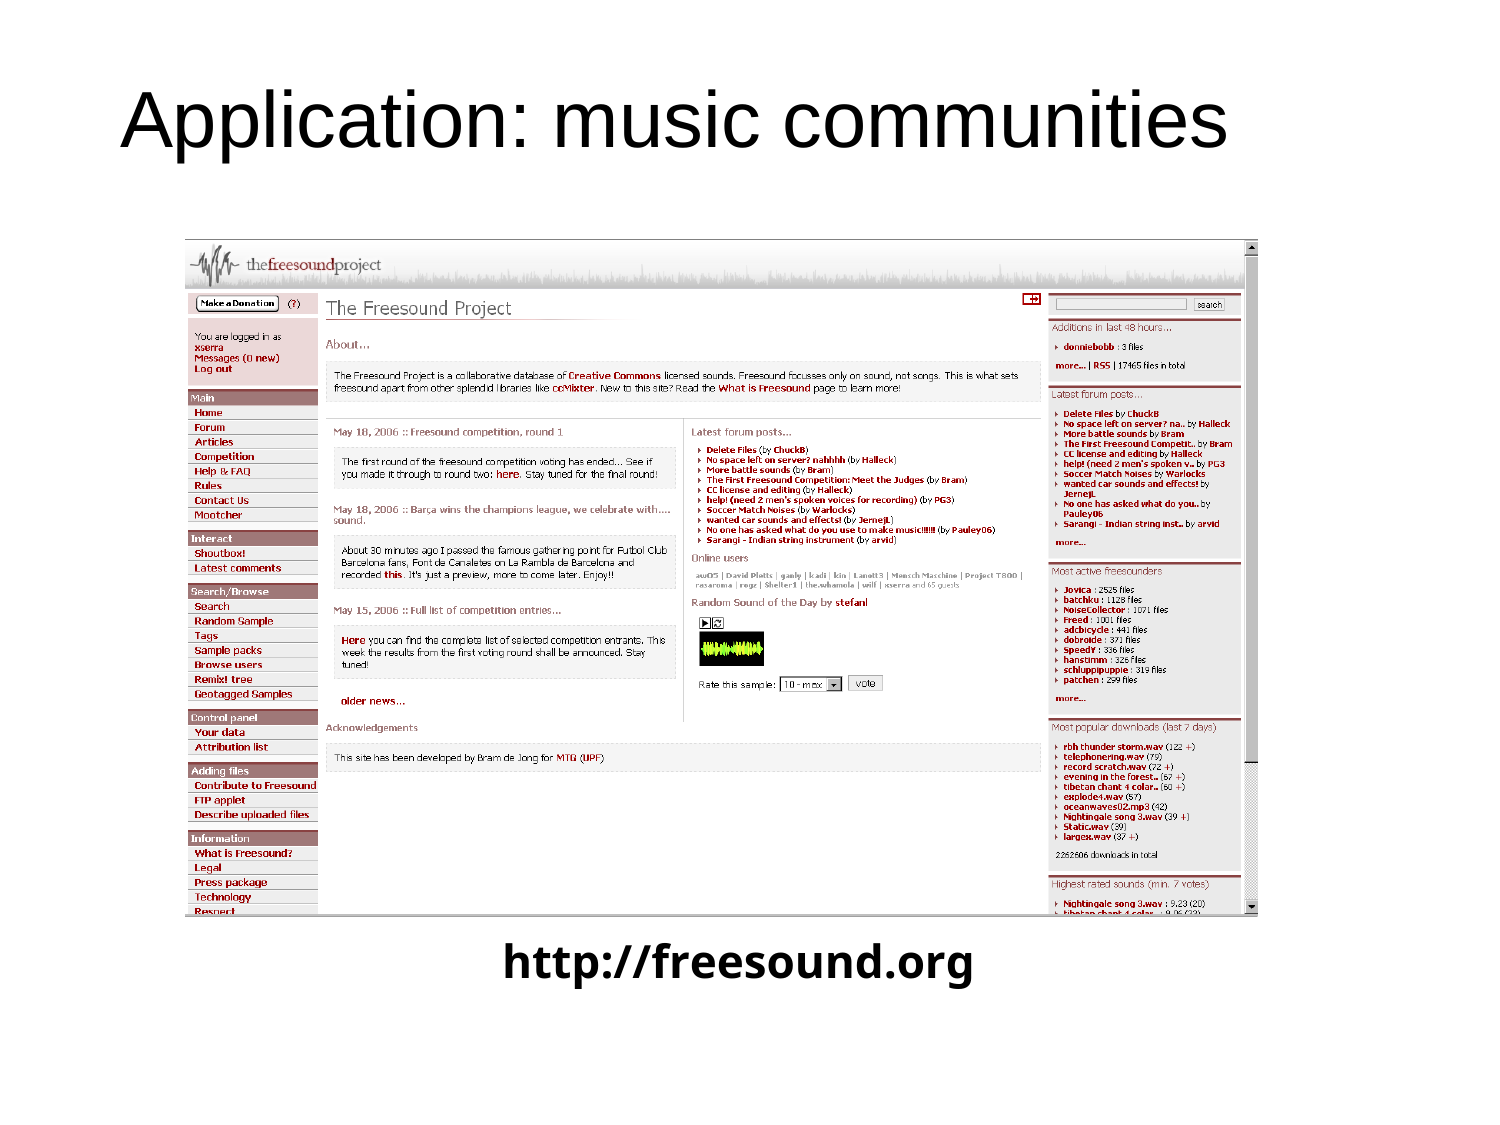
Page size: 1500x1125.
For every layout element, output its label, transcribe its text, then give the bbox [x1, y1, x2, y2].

chart [185, 239, 1258, 917]
text_box http://freesound.org [487, 926, 991, 997]
title Application: music communities [76, 31, 1436, 197]
